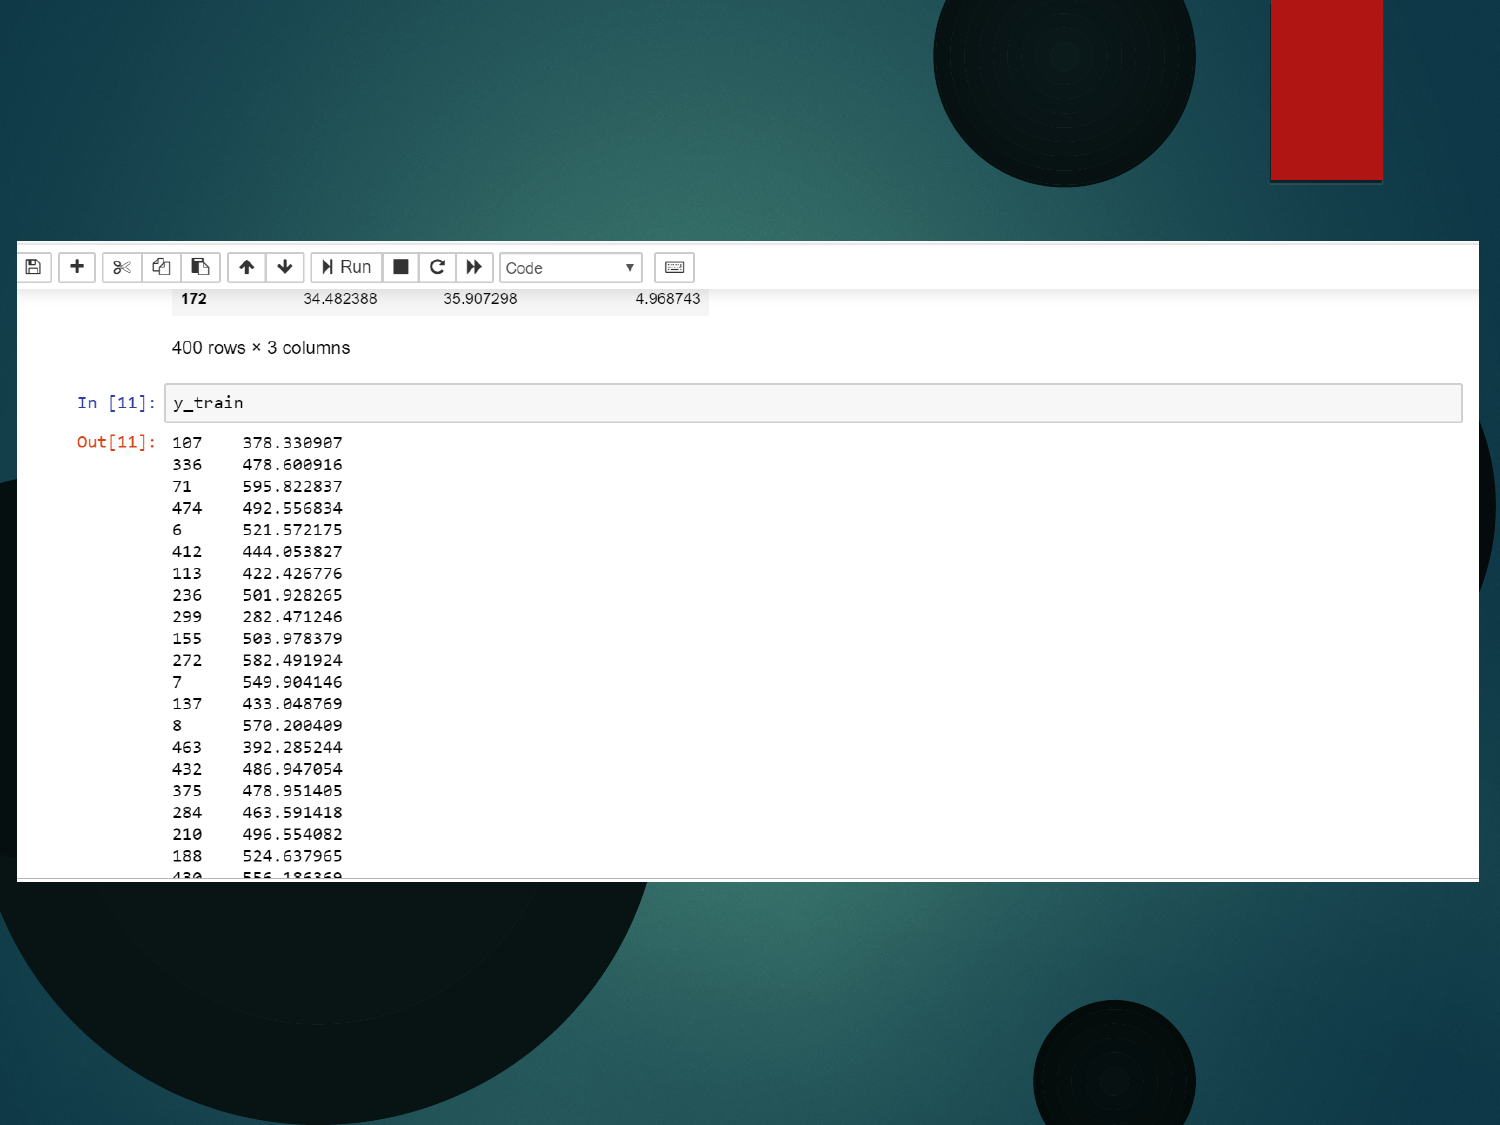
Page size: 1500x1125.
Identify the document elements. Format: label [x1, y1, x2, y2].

picture [17, 241, 1479, 882]
